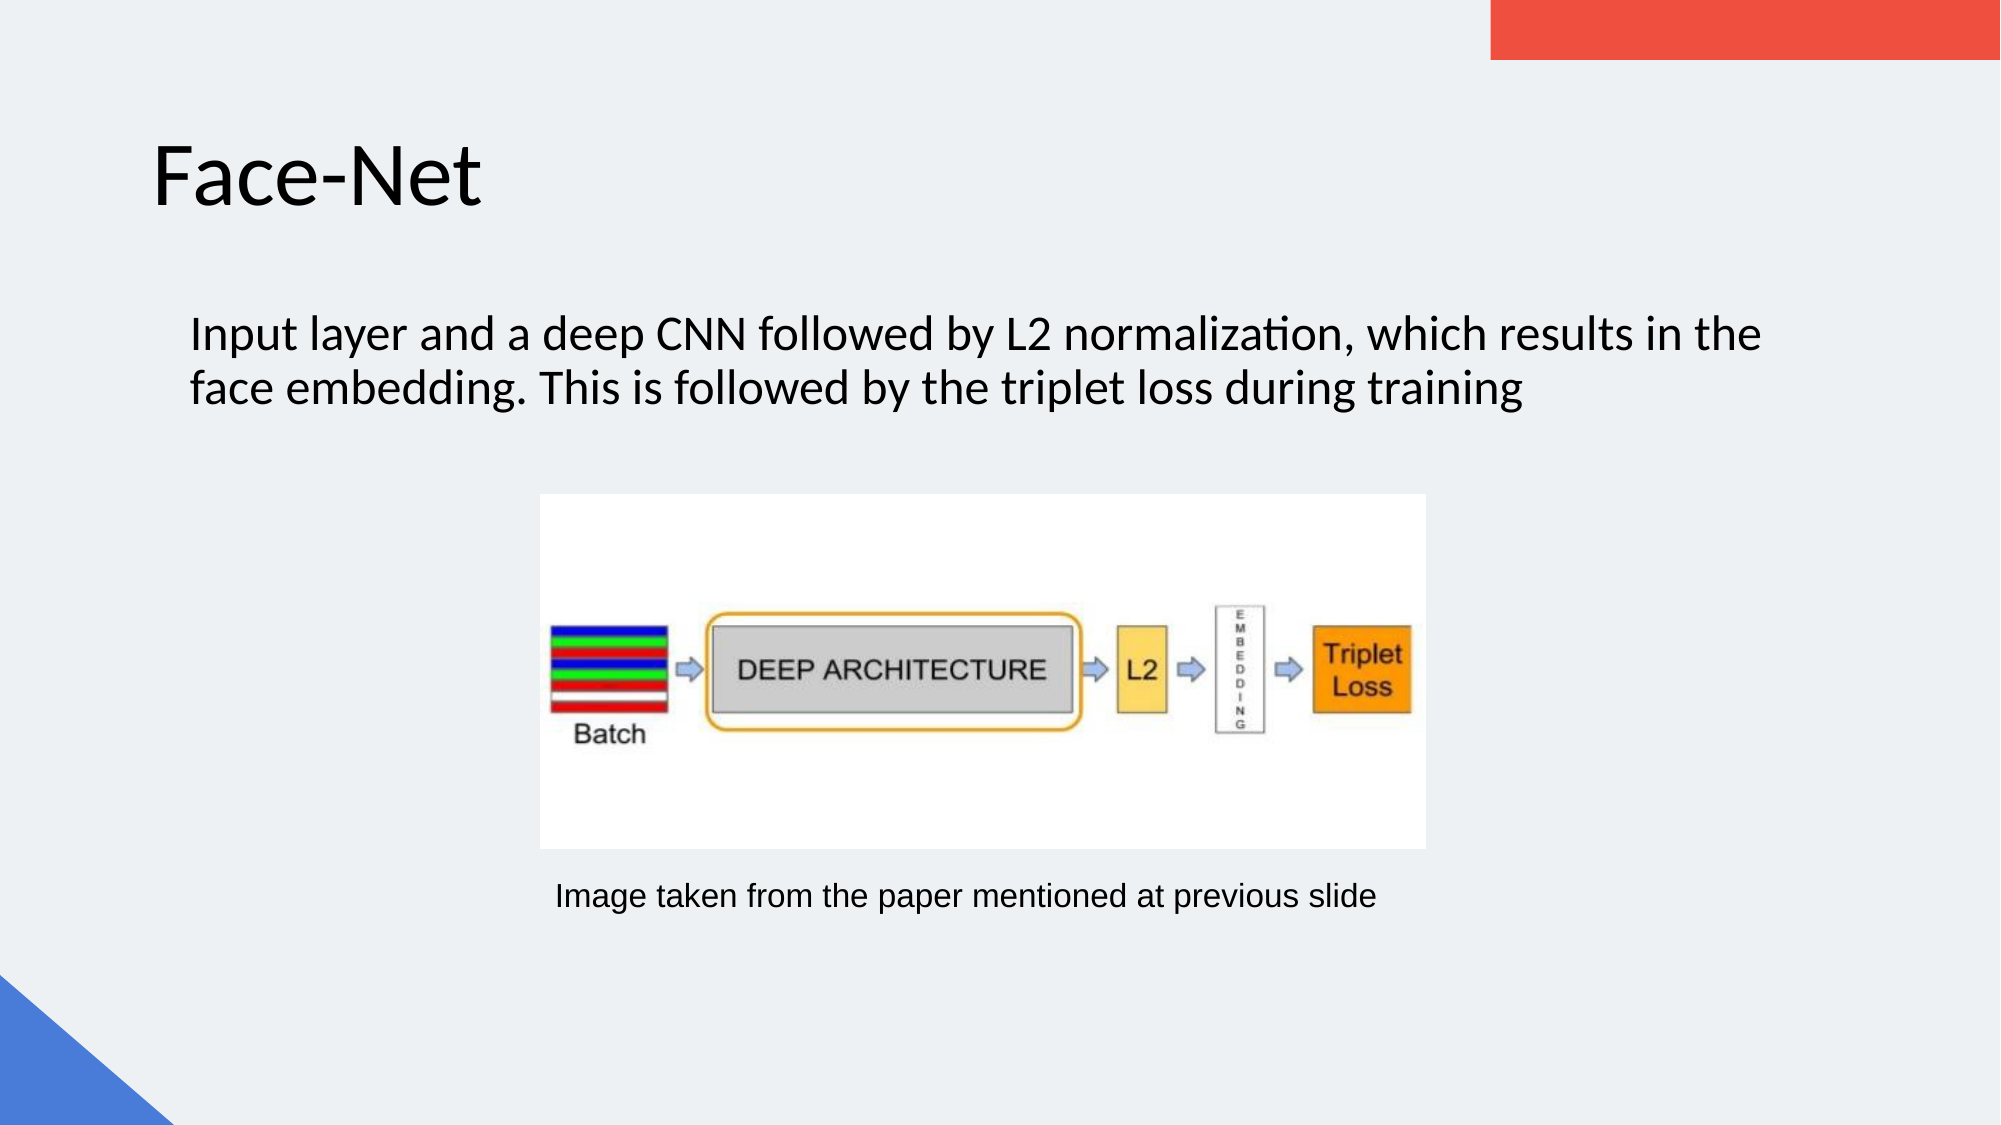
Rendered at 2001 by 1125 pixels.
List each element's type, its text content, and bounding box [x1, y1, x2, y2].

picture [540, 494, 1426, 849]
text_box [0, 974, 174, 1125]
text_box Image taken from the paper mentioned at previous slide [540, 870, 1456, 922]
text_box [1490, 0, 2000, 60]
list Input layer and a deep CNN followed by L2 normalization, which results in the face embedding. This is followed by the triplet loss during training [137, 299, 1863, 1014]
title Face-Net [137, 59, 1863, 278]
